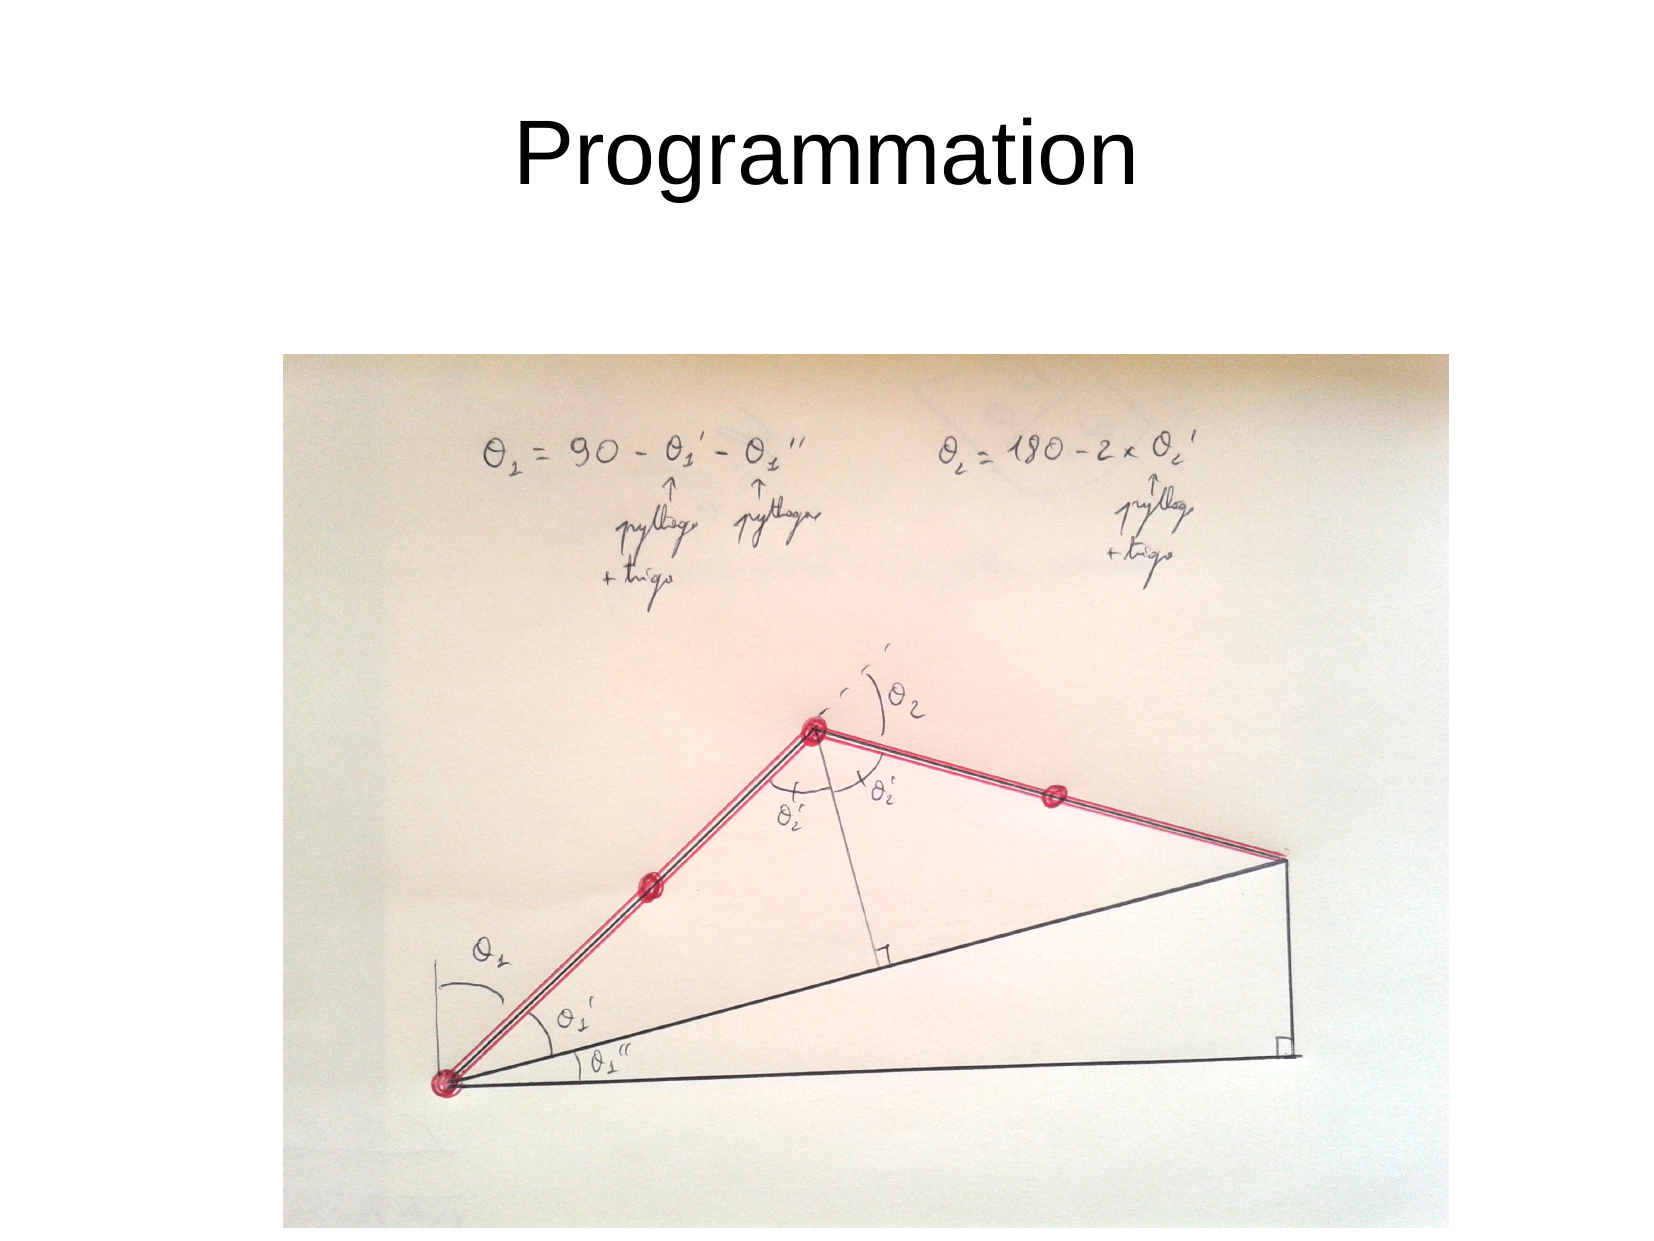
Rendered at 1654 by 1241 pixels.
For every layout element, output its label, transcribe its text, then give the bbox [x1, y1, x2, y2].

picture [283, 354, 1449, 1228]
title Programmation [82, 49, 1571, 257]
